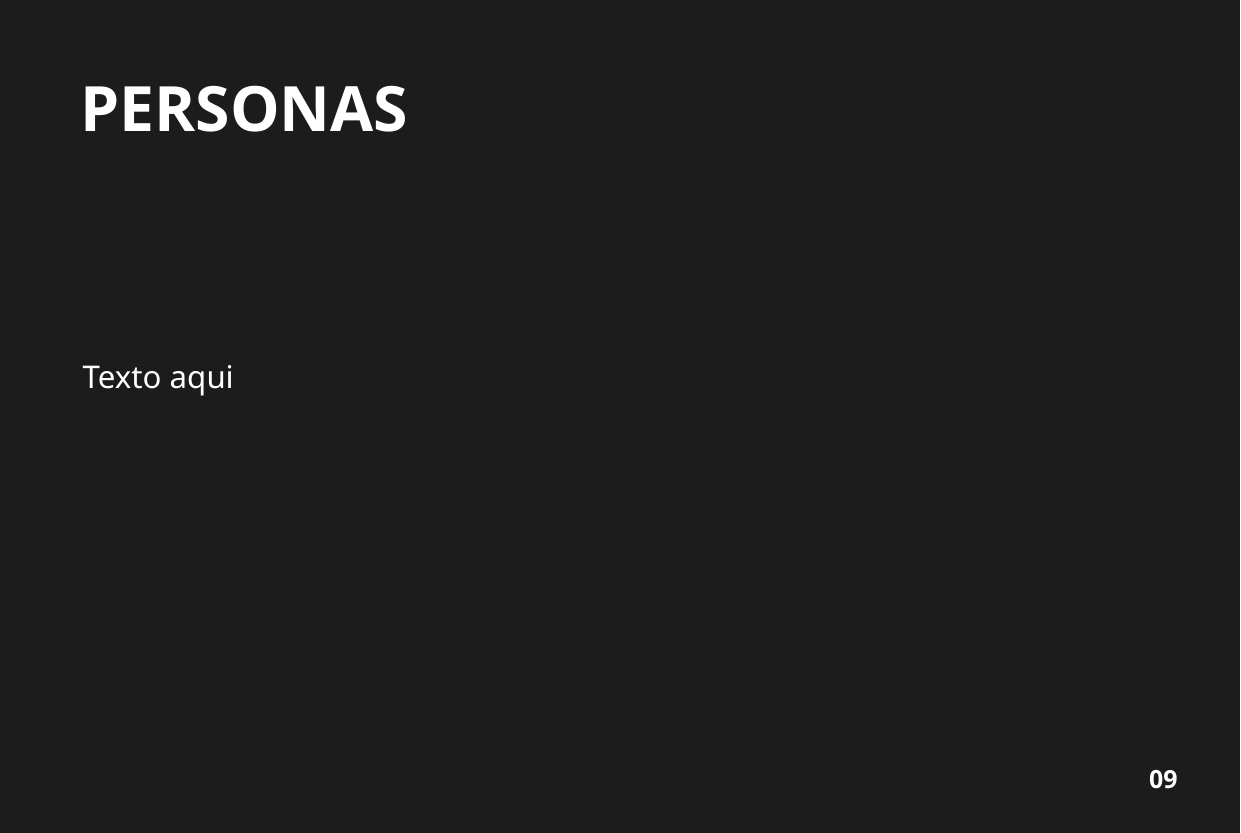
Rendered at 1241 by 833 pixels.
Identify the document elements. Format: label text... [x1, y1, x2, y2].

title 09 [1133, 756, 1193, 802]
title PERSONAS [80, 26, 1156, 188]
text_box Texto aqui [82, 355, 1134, 537]
